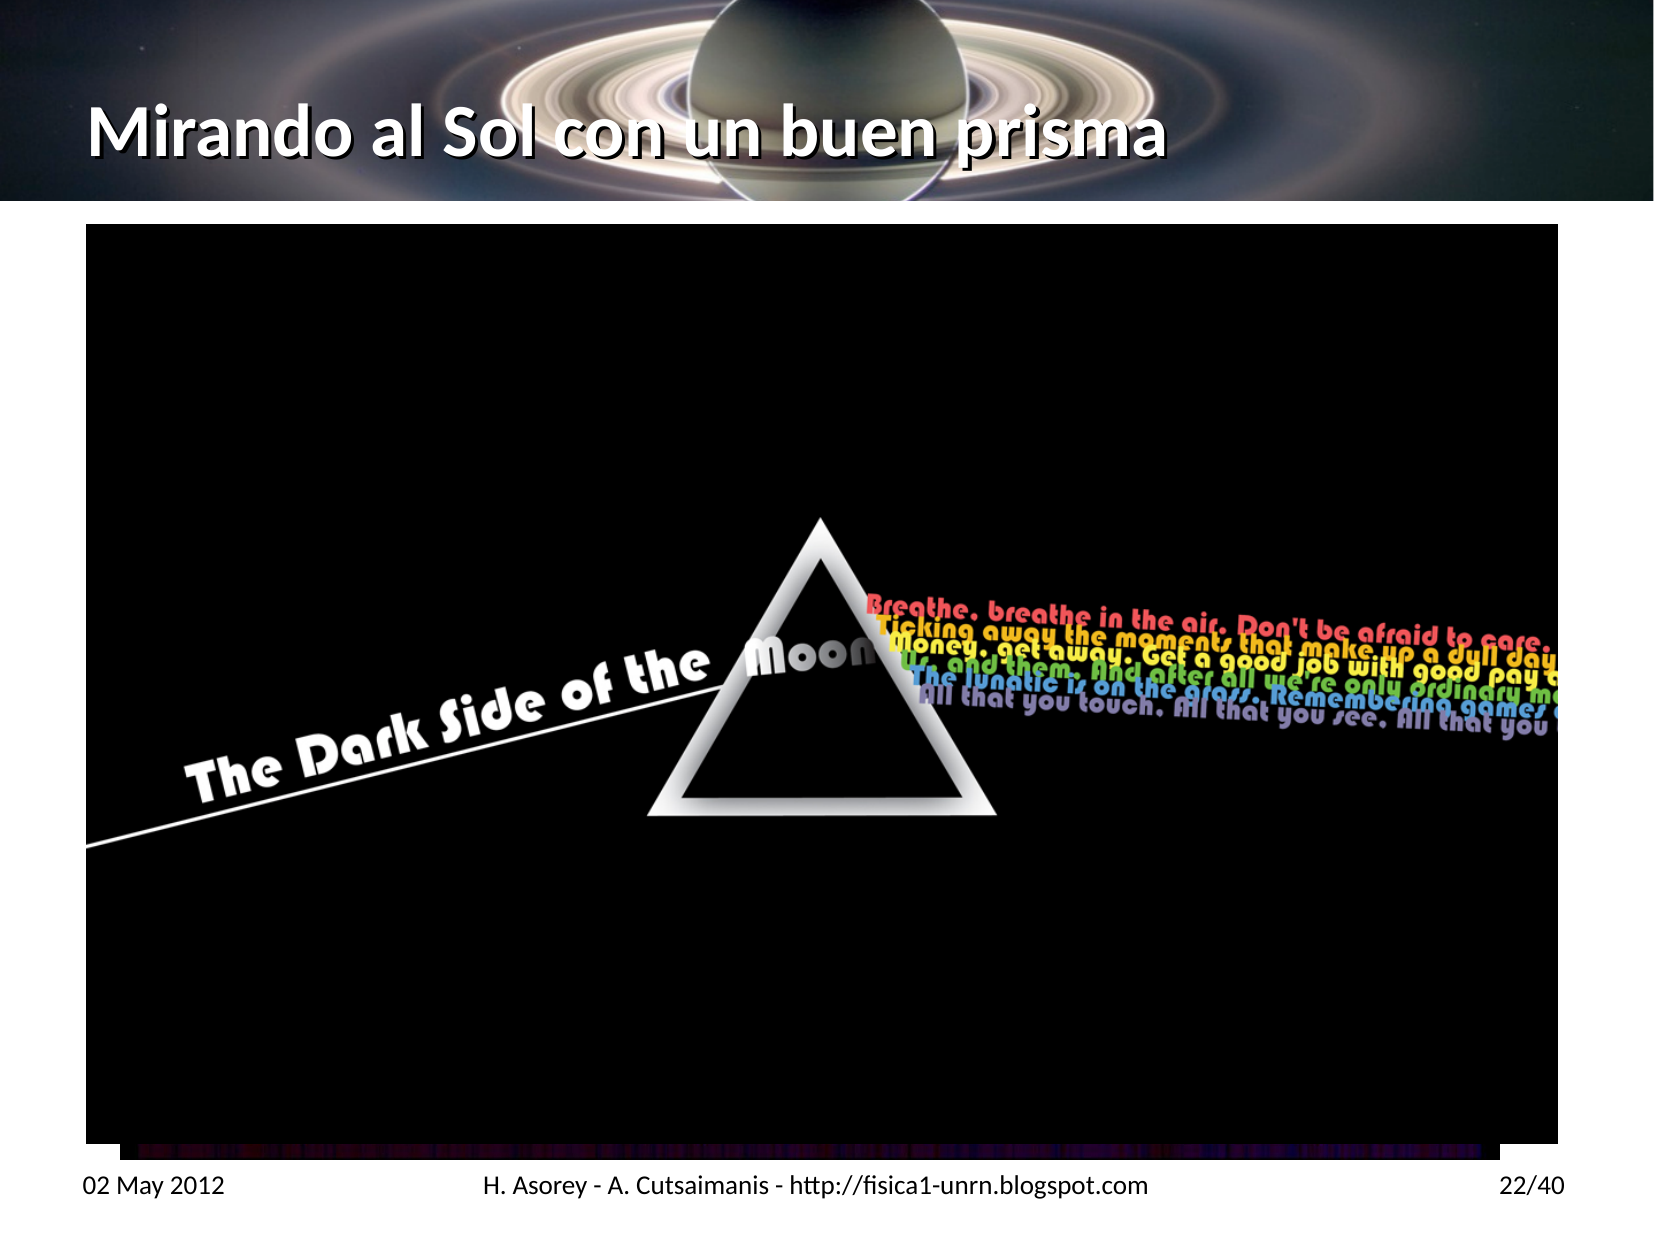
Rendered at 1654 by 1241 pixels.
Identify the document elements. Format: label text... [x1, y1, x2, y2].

title Mirando al Sol con un buen prisma [86, 49, 1576, 226]
picture [0, 0, 1654, 201]
picture [86, 224, 1558, 1160]
